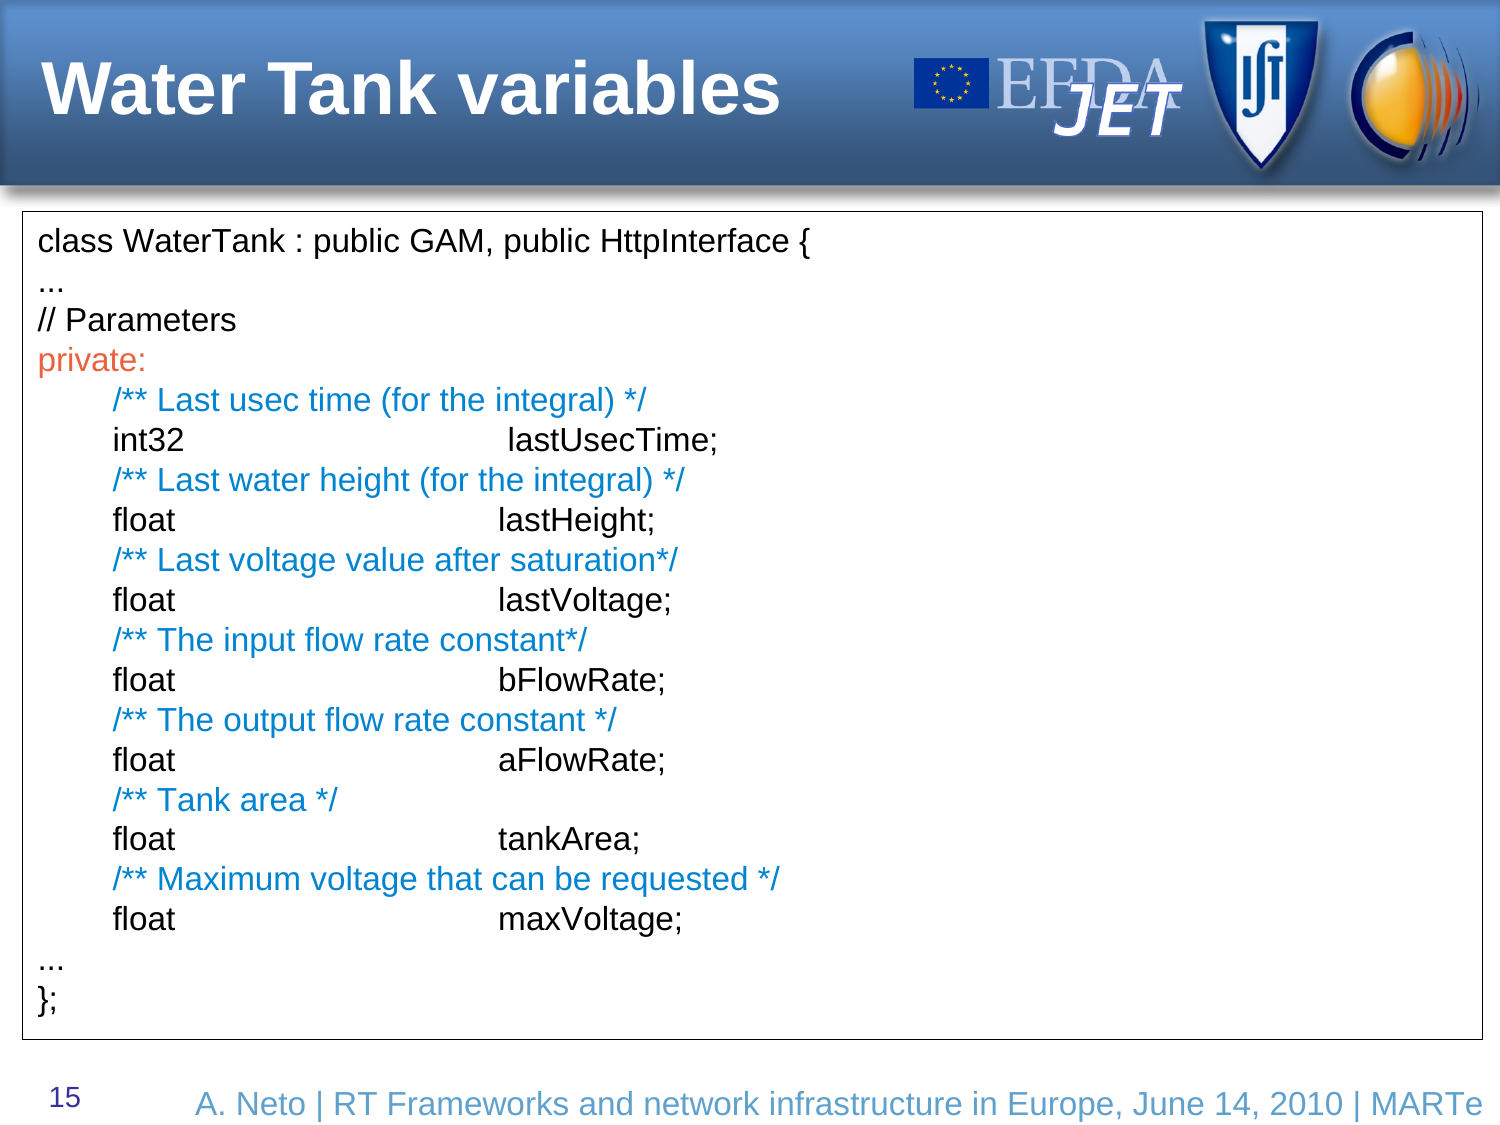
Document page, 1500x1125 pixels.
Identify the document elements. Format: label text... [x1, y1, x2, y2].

title Water Tank variables [41, 0, 1128, 180]
text_box class WaterTank : public GAM, public HttpInterface { ... // Parameters private: /** Last usec time (for the integral) */ int32 lastUsecTime; /** Last water height (for the integral) */ float lastHeight; /** Last voltage value after saturation*/ float lastVoltage; /** The input flow rate constant*/ float bFlowRate; /** The output flow rate constant */ float aFlowRate; /** Tank area */ float tankArea; /** Maximum voltage that can be requested */ float maxVoltage; ... }; [22, 211, 1483, 1040]
picture [0, 0, 1500, 207]
